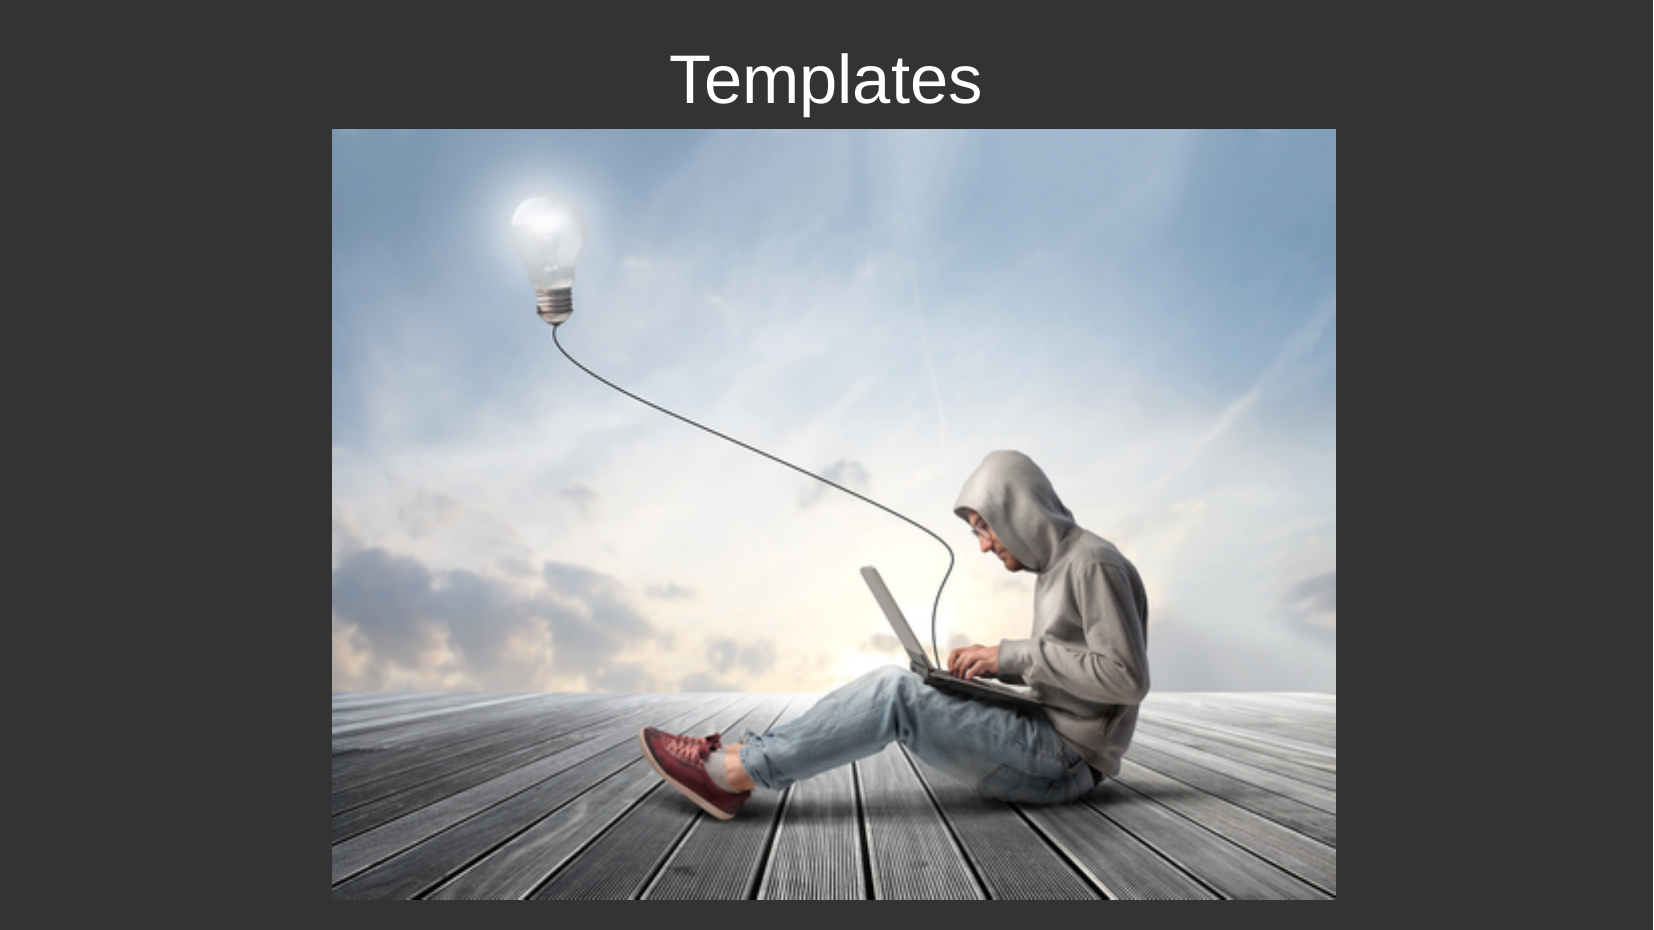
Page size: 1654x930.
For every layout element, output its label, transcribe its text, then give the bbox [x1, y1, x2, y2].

title Templates [82, 1, 1571, 157]
picture [332, 129, 1336, 900]
